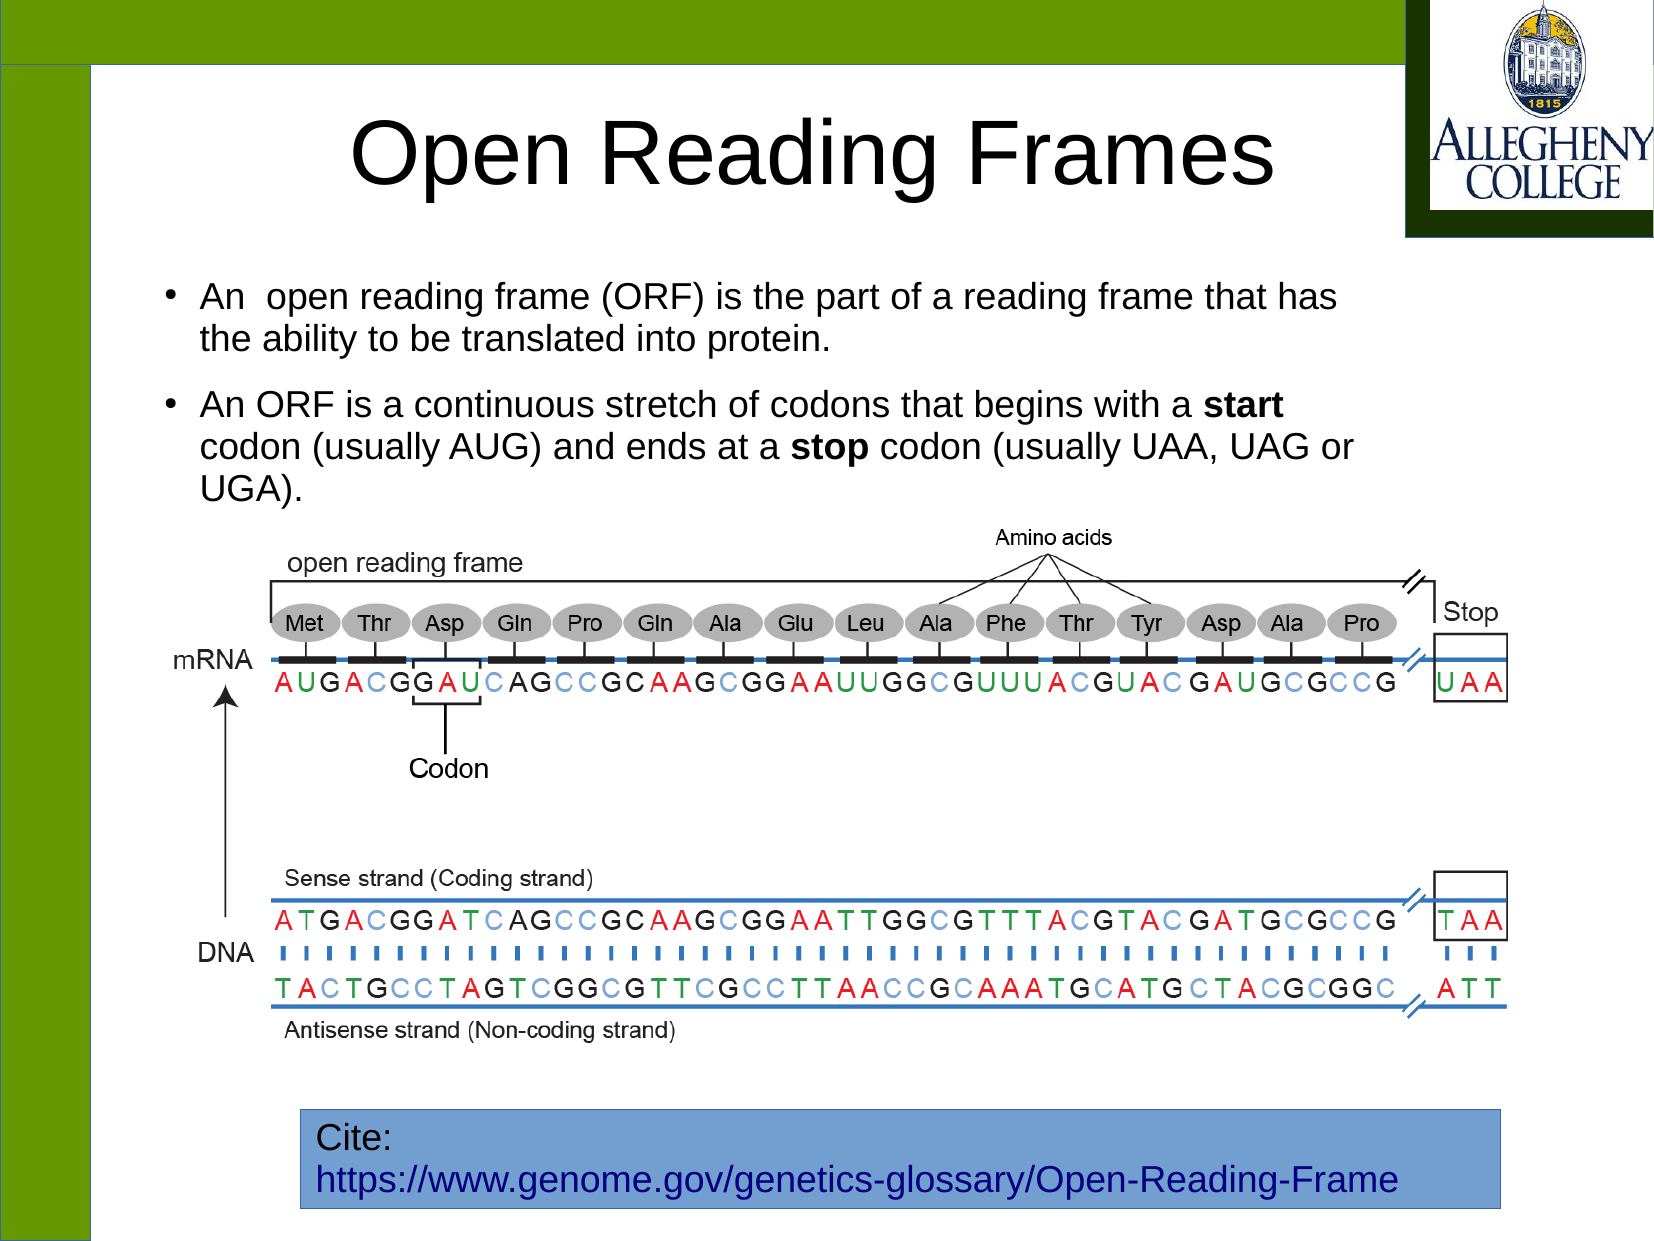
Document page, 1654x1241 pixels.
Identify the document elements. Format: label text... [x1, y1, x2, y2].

text_box [0, 0, 1654, 1241]
text_box An open reading frame (ORF) is the part of a reading frame that has the ability to be translated into protein. An ORF is a continuous stretch of codons that begins with a start codon (usually AUG) and ends at a stop codon (usually UAA, UAG or UGA). [149, 267, 1371, 602]
text_box Cite: https://www.genome.gov/genetics-glossary/Open-Reading-Frame [300, 1109, 1501, 1209]
picture [91, 413, 1608, 1168]
title Open Reading Frames [112, 65, 1515, 257]
picture [1430, 0, 1654, 210]
